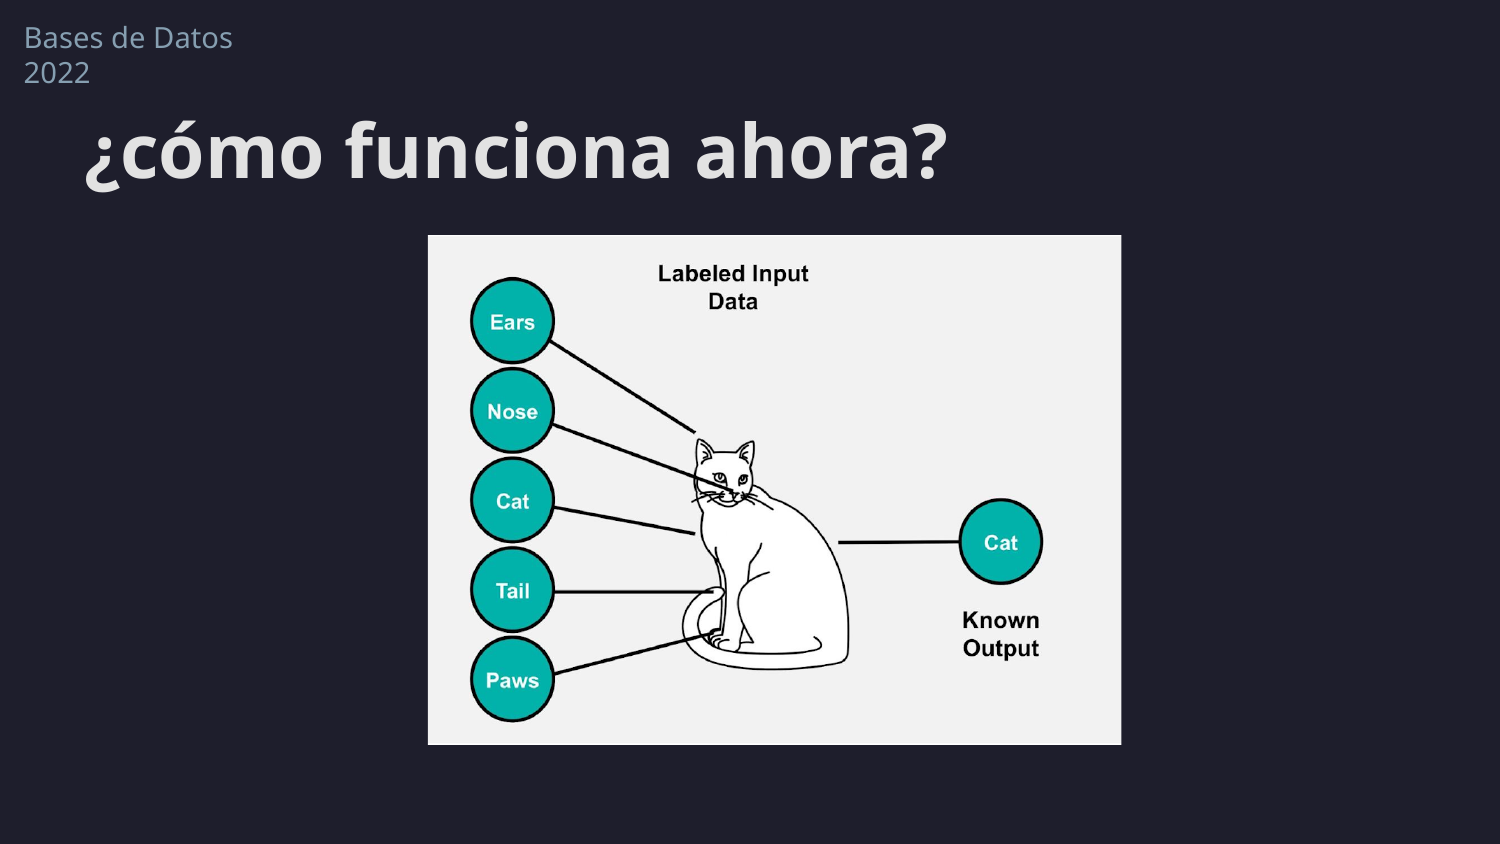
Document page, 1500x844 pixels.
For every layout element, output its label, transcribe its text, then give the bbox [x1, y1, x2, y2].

picture [427, 235, 1122, 745]
title ¿cómo funciona ahora? [69, 88, 1431, 342]
